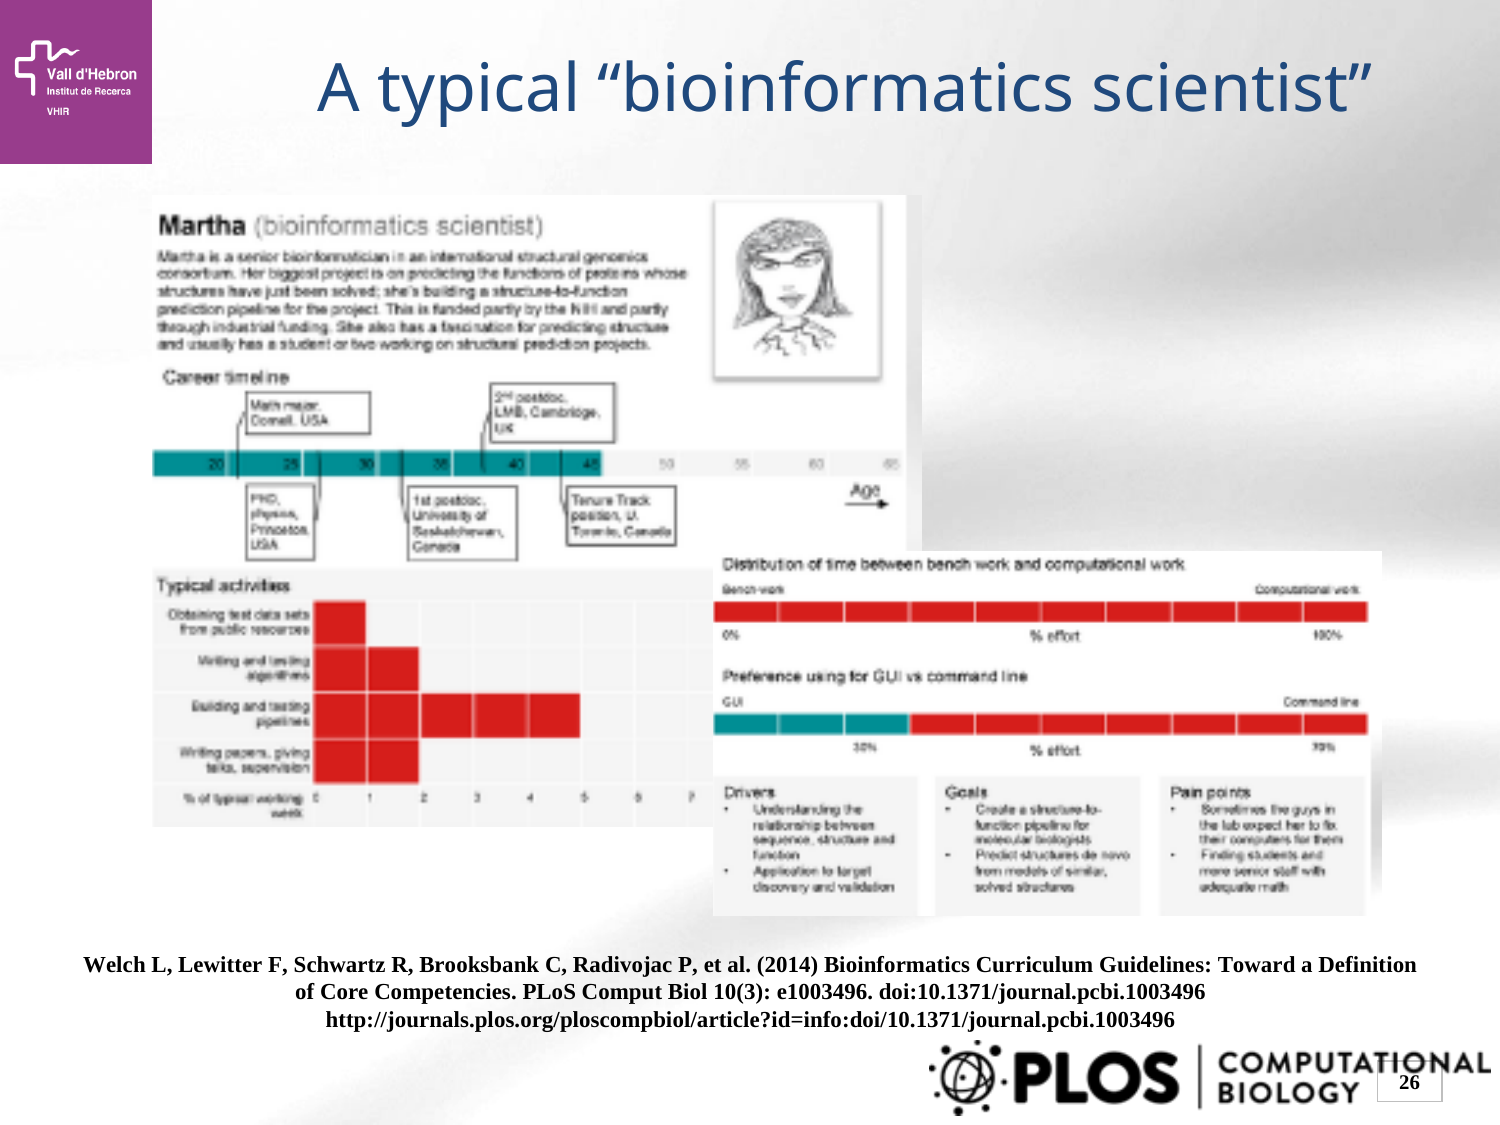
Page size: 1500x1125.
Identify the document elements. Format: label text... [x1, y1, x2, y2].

text_box A typical “bioinformatics scientist” [249, 37, 1477, 213]
text_box Welch L, Lewitter F, Schwartz R, Brooksbank C, Radivojac P, et al. (2014) Bioinformatics Curriculum Guidelines: Toward a Definition of Core Competencies. PLoS Comput Biol 10(3): e1003496. doi:10.1371/journal.pcbi.1003496 http://journals.plos.org/ploscompbiol/article?id=info:doi/10.1371/journal.pcbi.1003496 [66, 942, 1436, 1039]
picture [0, 0, 1500, 1125]
